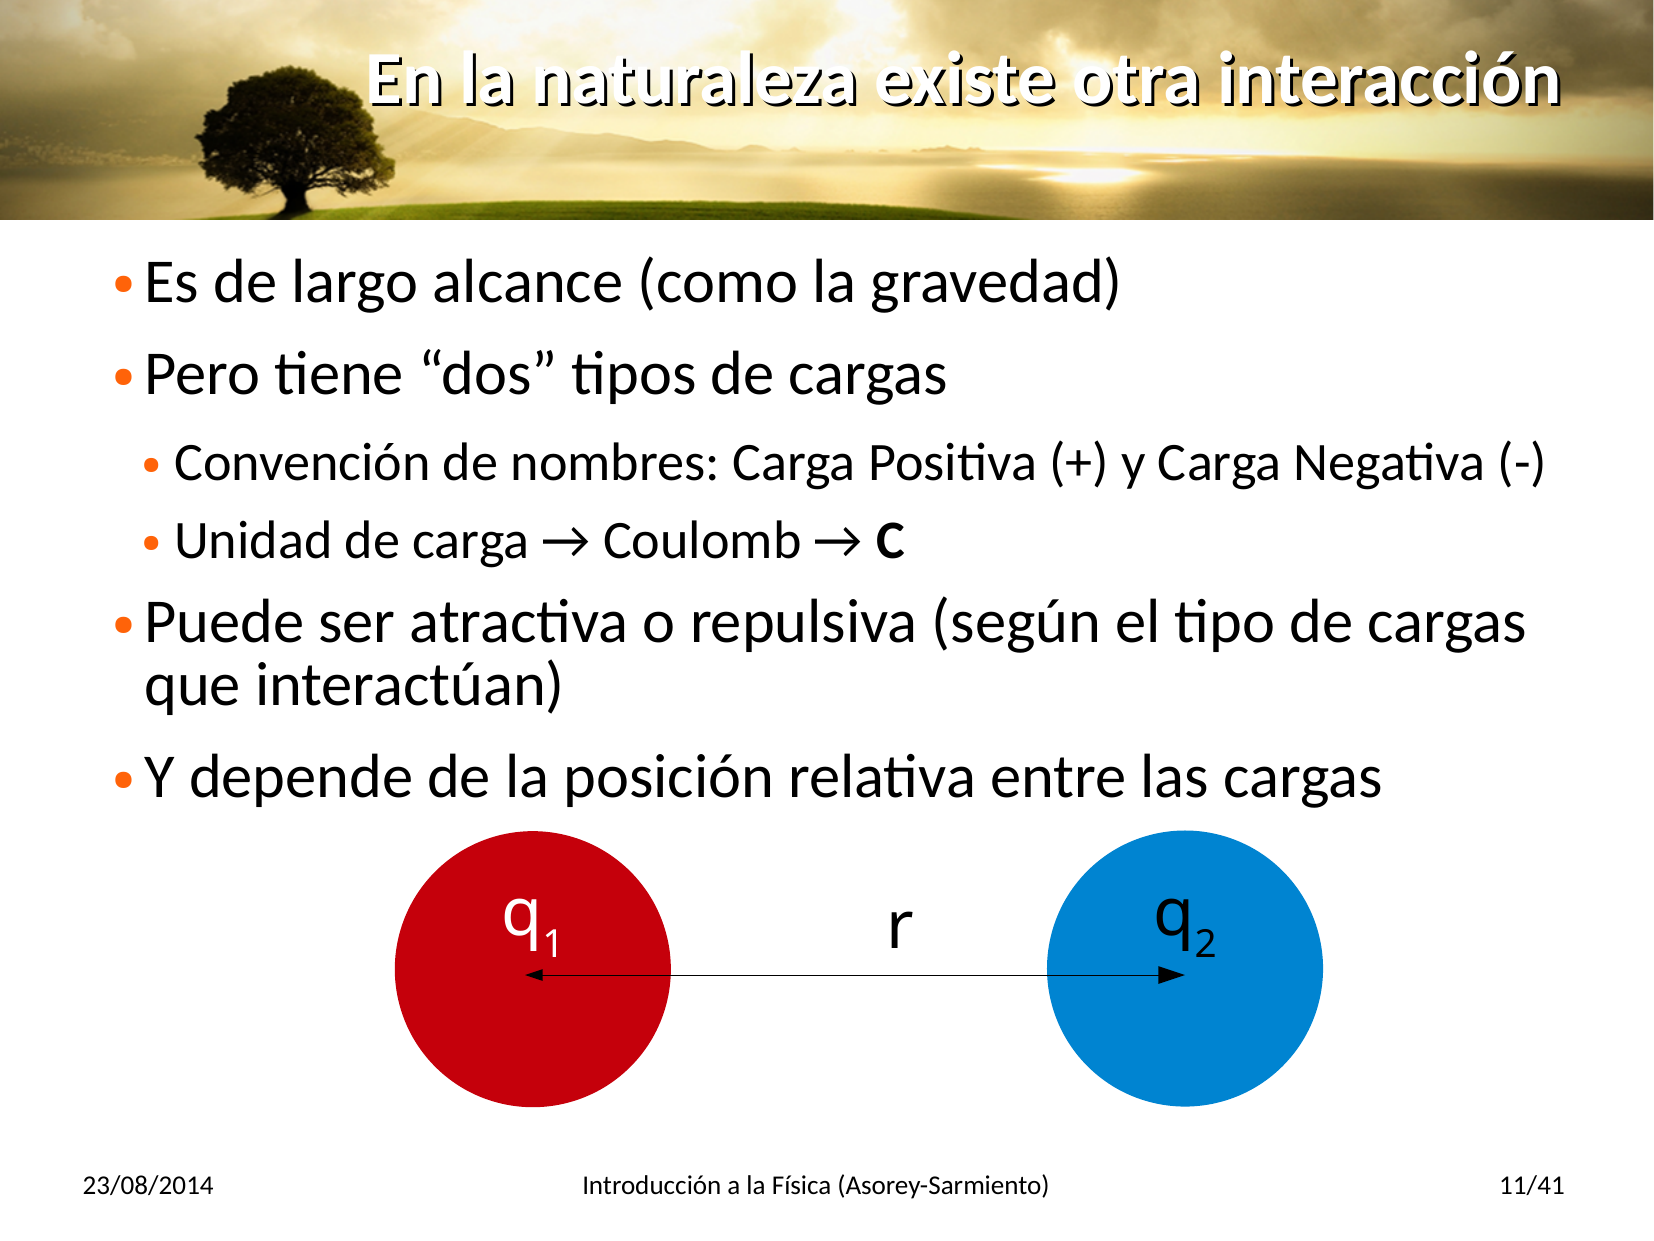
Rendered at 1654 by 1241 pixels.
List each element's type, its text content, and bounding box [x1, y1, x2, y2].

list Es de largo alcance (como la gravedad) Pero tiene “dos” tipos de cargas Convención de nombres: Carga Positiva (+) y Carga Negativa (-) Unidad de carga → Coulomb → C Puede ser atractiva o repulsiva (según el tipo de cargas que interactúan) Y depende de la posición relativa entre las cargas [82, 255, 1571, 1156]
text_box q2 [1050, 833, 1321, 1104]
text_box r [871, 870, 924, 959]
title En la naturaleza existe otra interacción [75, 19, 1564, 151]
picture [0, 0, 1654, 220]
text_box q1 [397, 834, 668, 1105]
